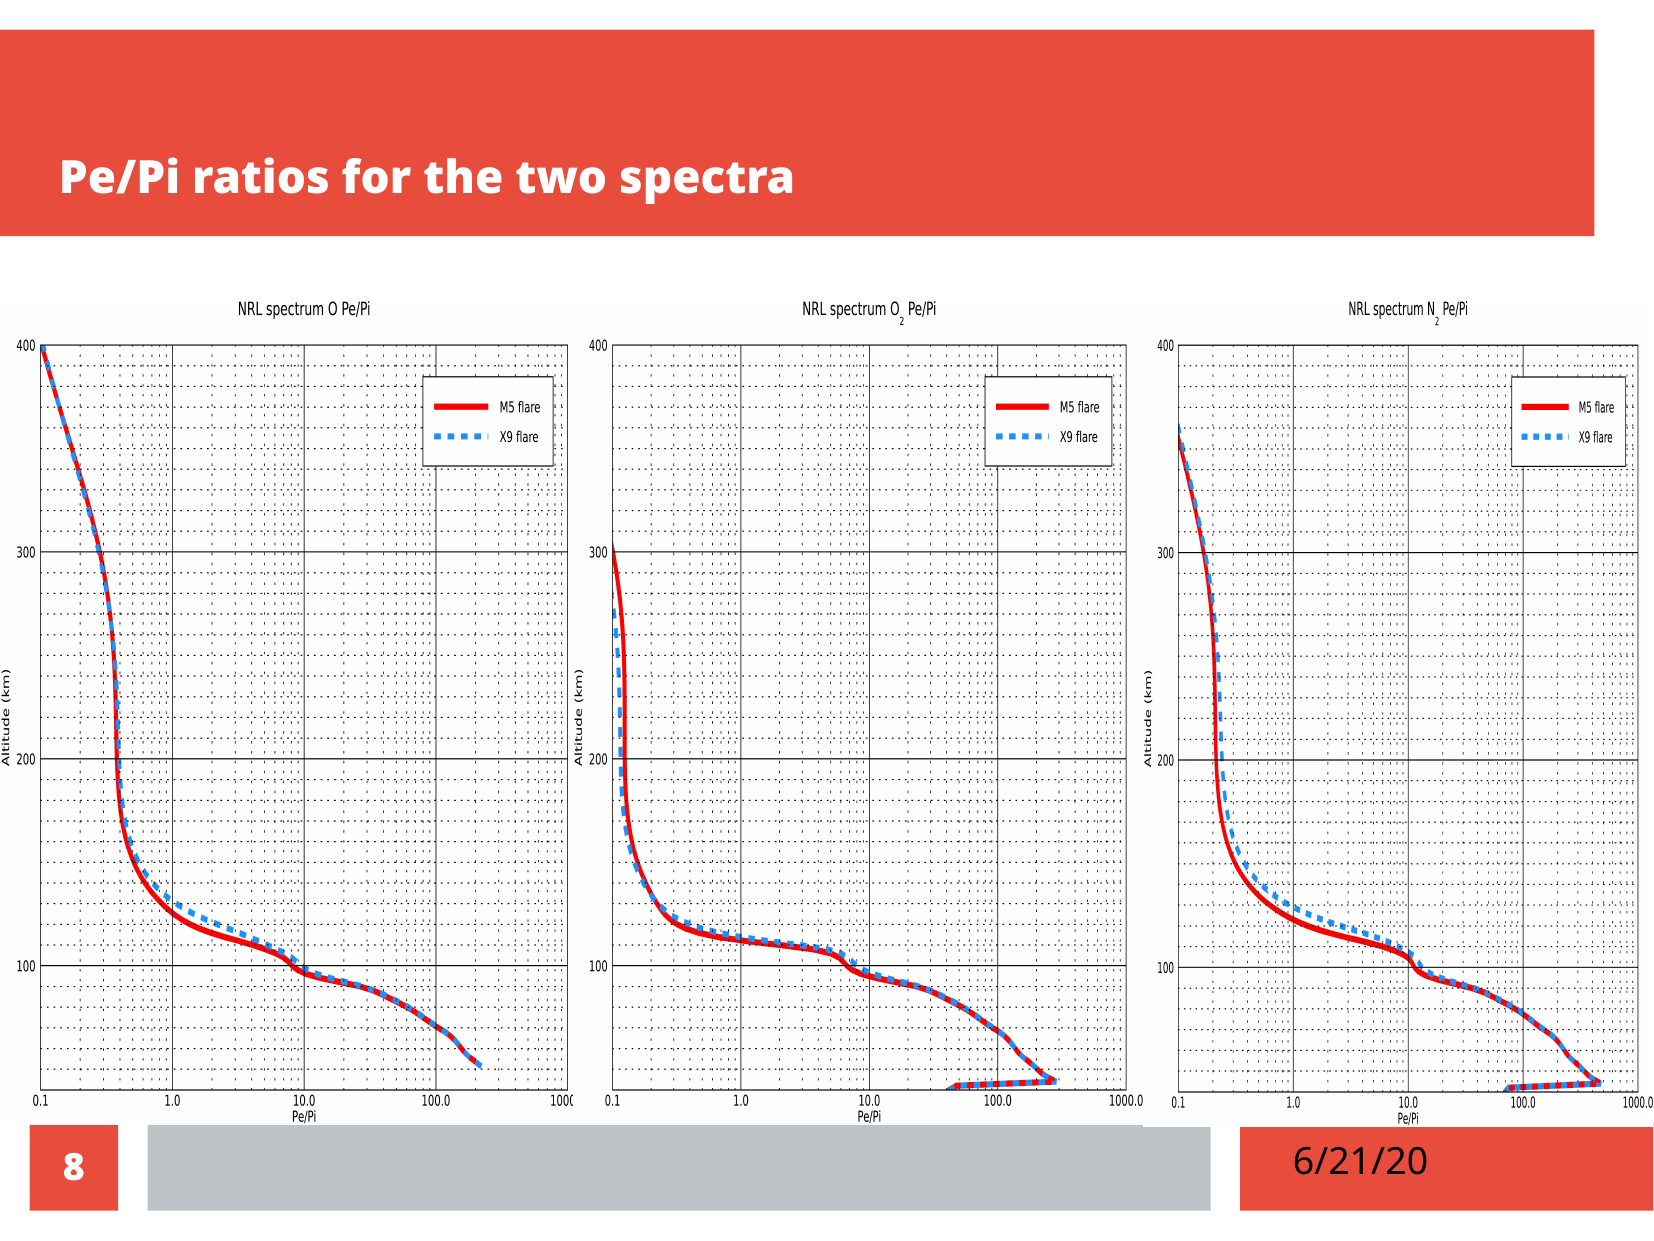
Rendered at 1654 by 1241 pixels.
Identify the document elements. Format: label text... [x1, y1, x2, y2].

text_box 6/21/20 [1278, 1127, 1501, 1201]
title Pe/Pi ratios for the two spectra [59, 59, 1595, 207]
picture [0, 299, 1654, 1127]
